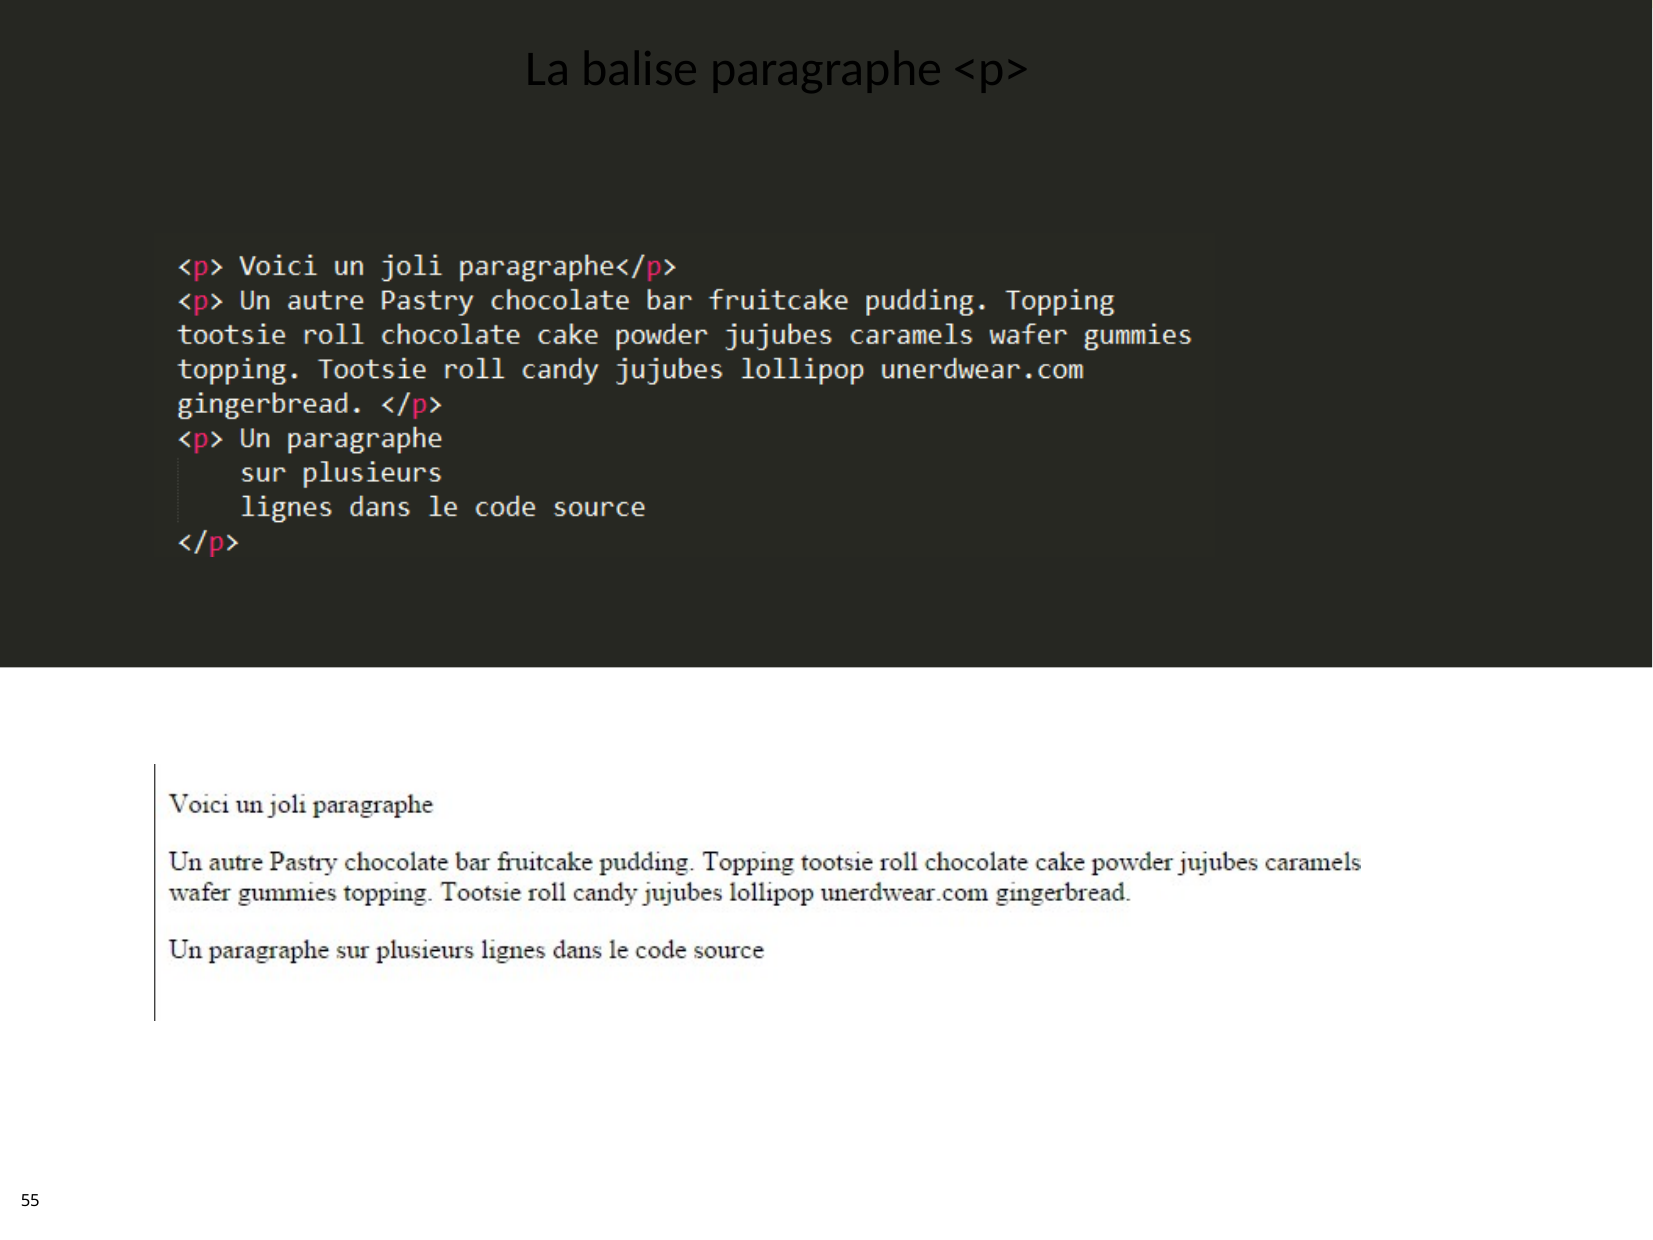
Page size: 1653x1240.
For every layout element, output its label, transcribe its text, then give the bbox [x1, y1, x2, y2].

picture [154, 233, 1215, 557]
title La balise paragraphe <p> [522, 33, 1131, 233]
text_box [0, 0, 1653, 668]
picture [154, 764, 1361, 1021]
text_box <numéro> [14, 1189, 46, 1213]
